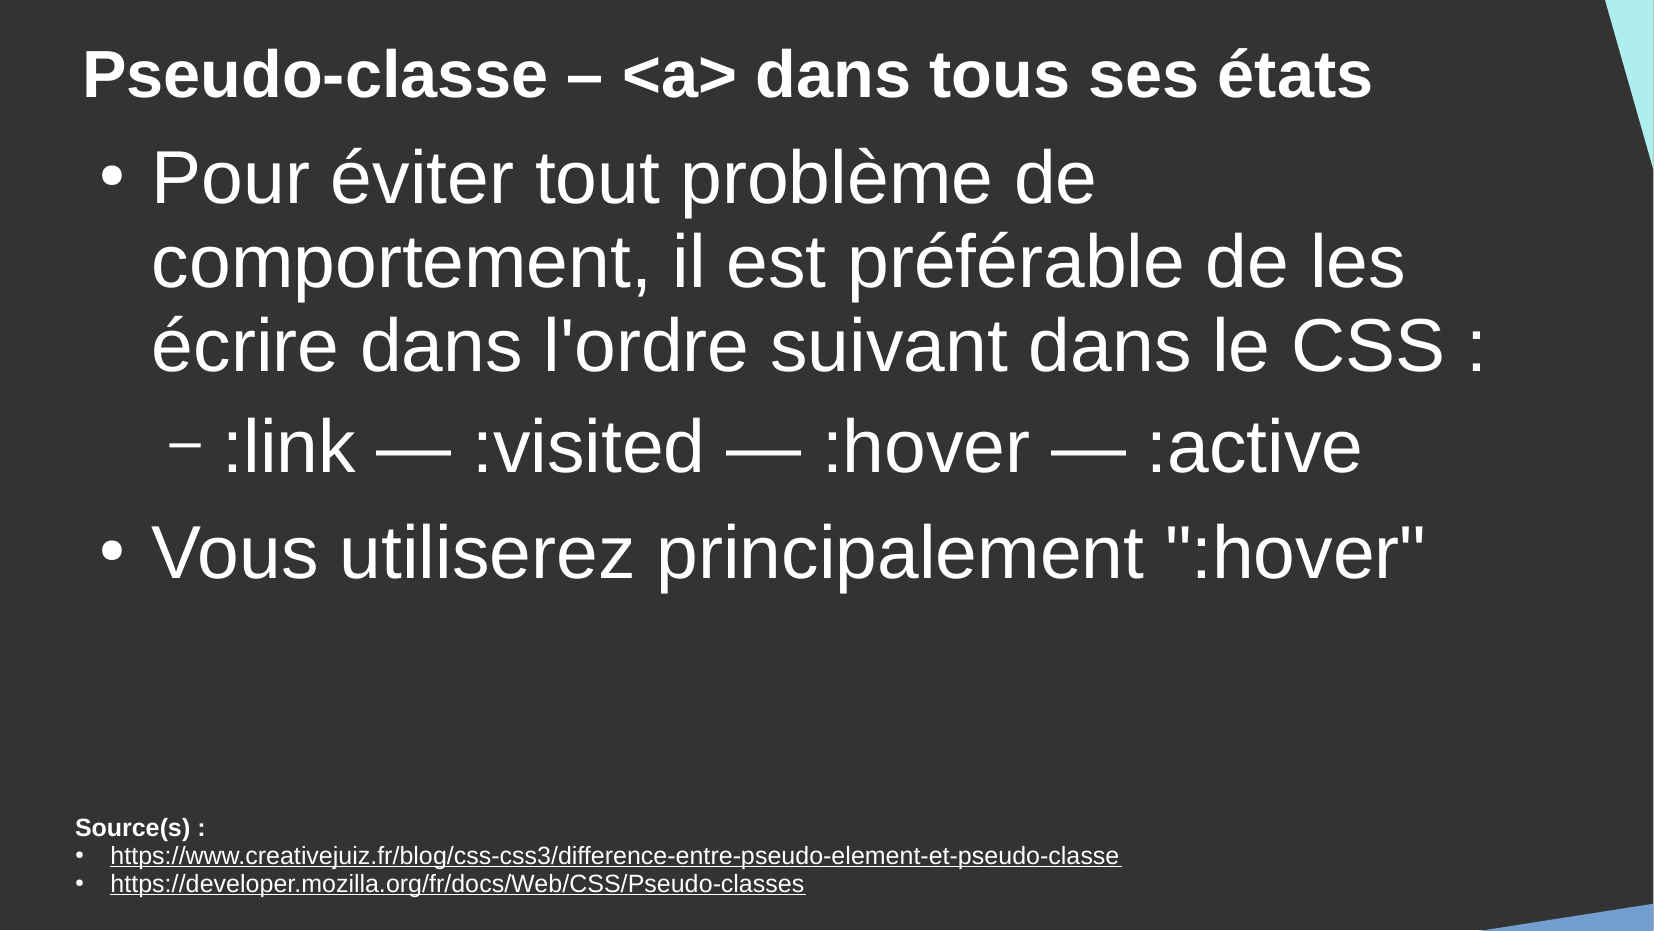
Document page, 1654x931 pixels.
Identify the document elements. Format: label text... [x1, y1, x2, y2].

text_box [1605, 0, 1654, 172]
list Pour éviter tout problème de comportement, il est préférable de les écrire dans l'ordre suivant dans le CSS : :link — :visited — :hover — :active Vous utiliserez principalement ":hover" [80, 135, 1605, 745]
text_box Source(s) : https://www.creativejuiz.fr/blog/css-css3/difference-entre-pseudo-element-et-pseudo-classe https://developer.mozilla.org/fr/docs/Web/CSS/Pseudo-classes [60, 806, 1546, 931]
text_box [1478, 903, 1654, 931]
title Pseudo-classe – <a> dans tous ses états [82, 37, 1571, 114]
